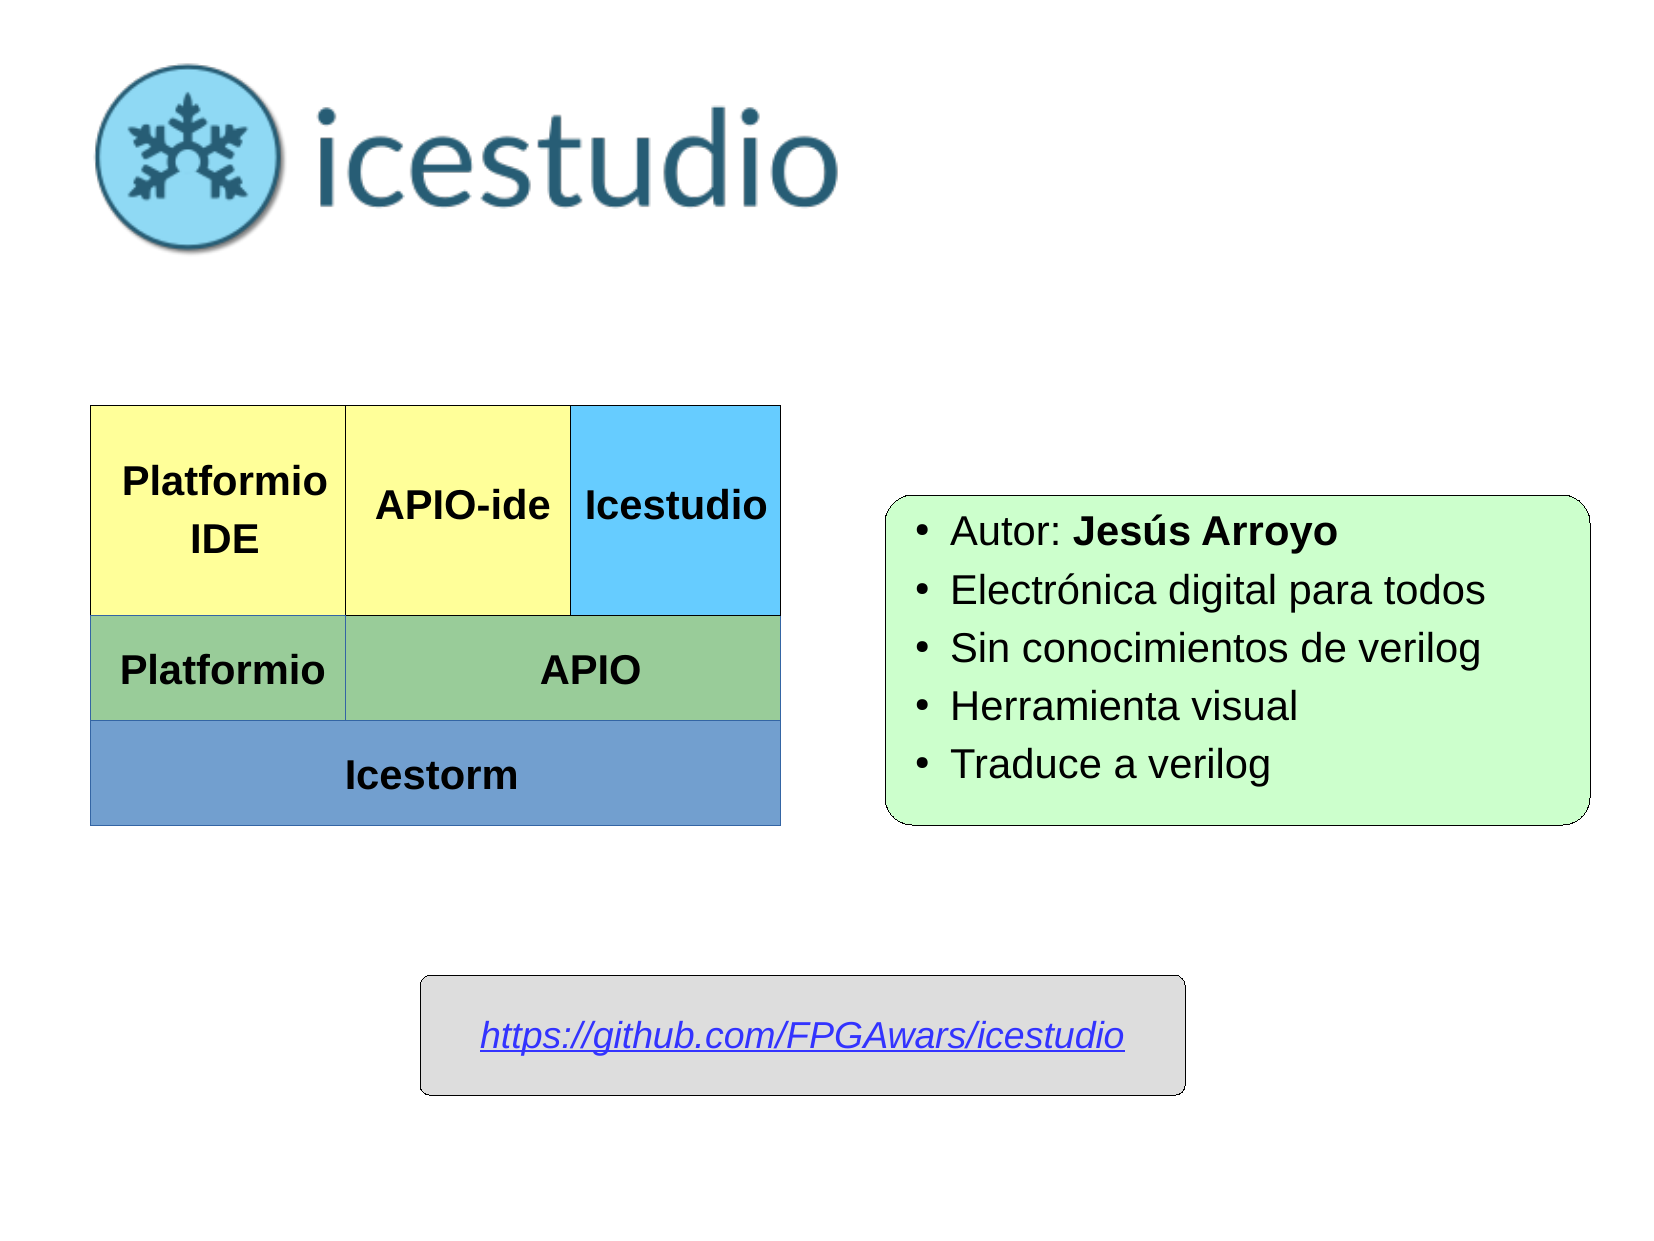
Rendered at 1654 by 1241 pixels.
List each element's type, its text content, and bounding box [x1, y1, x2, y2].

text_box [885, 495, 1591, 826]
text_box Icestorm [330, 744, 542, 806]
text_box [90, 405, 781, 826]
text_box APIO [525, 639, 662, 706]
text_box APIO-ide [360, 474, 570, 541]
text_box Platformio [105, 639, 361, 706]
picture [75, 45, 857, 271]
text_box https://github.com/FPGAwars/icestudio [420, 975, 1186, 1096]
text_box Icestudio [570, 474, 796, 541]
text_box Platformio IDE [105, 450, 346, 571]
text_box Autor: Jesús Arroyo Electrónica digital para todos Sin conocimientos de verilog Herramienta visual Traduce a verilog [900, 500, 1561, 912]
